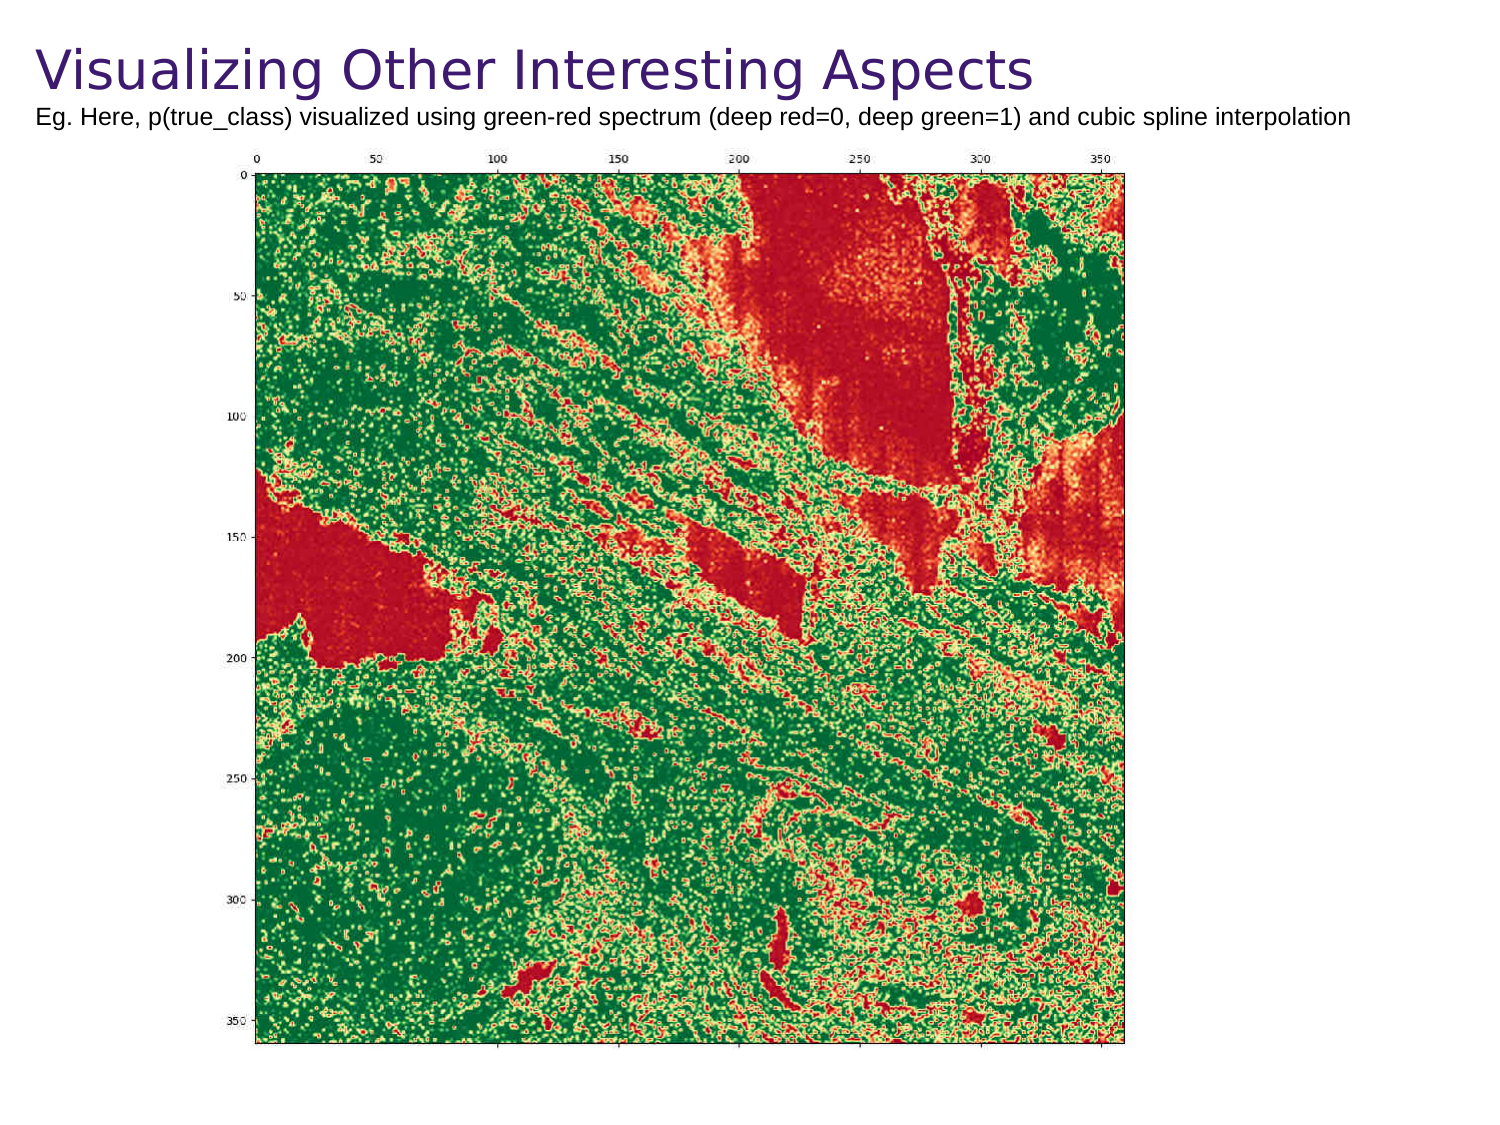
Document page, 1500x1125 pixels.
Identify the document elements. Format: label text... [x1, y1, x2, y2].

picture [212, 140, 1134, 1050]
title Visualizing Other Interesting Aspects Eg. Here, p(true_class) visualized using green-red spectrum (deep red=0, deep green=1) and cubic spline interpolation [35, 29, 1461, 141]
